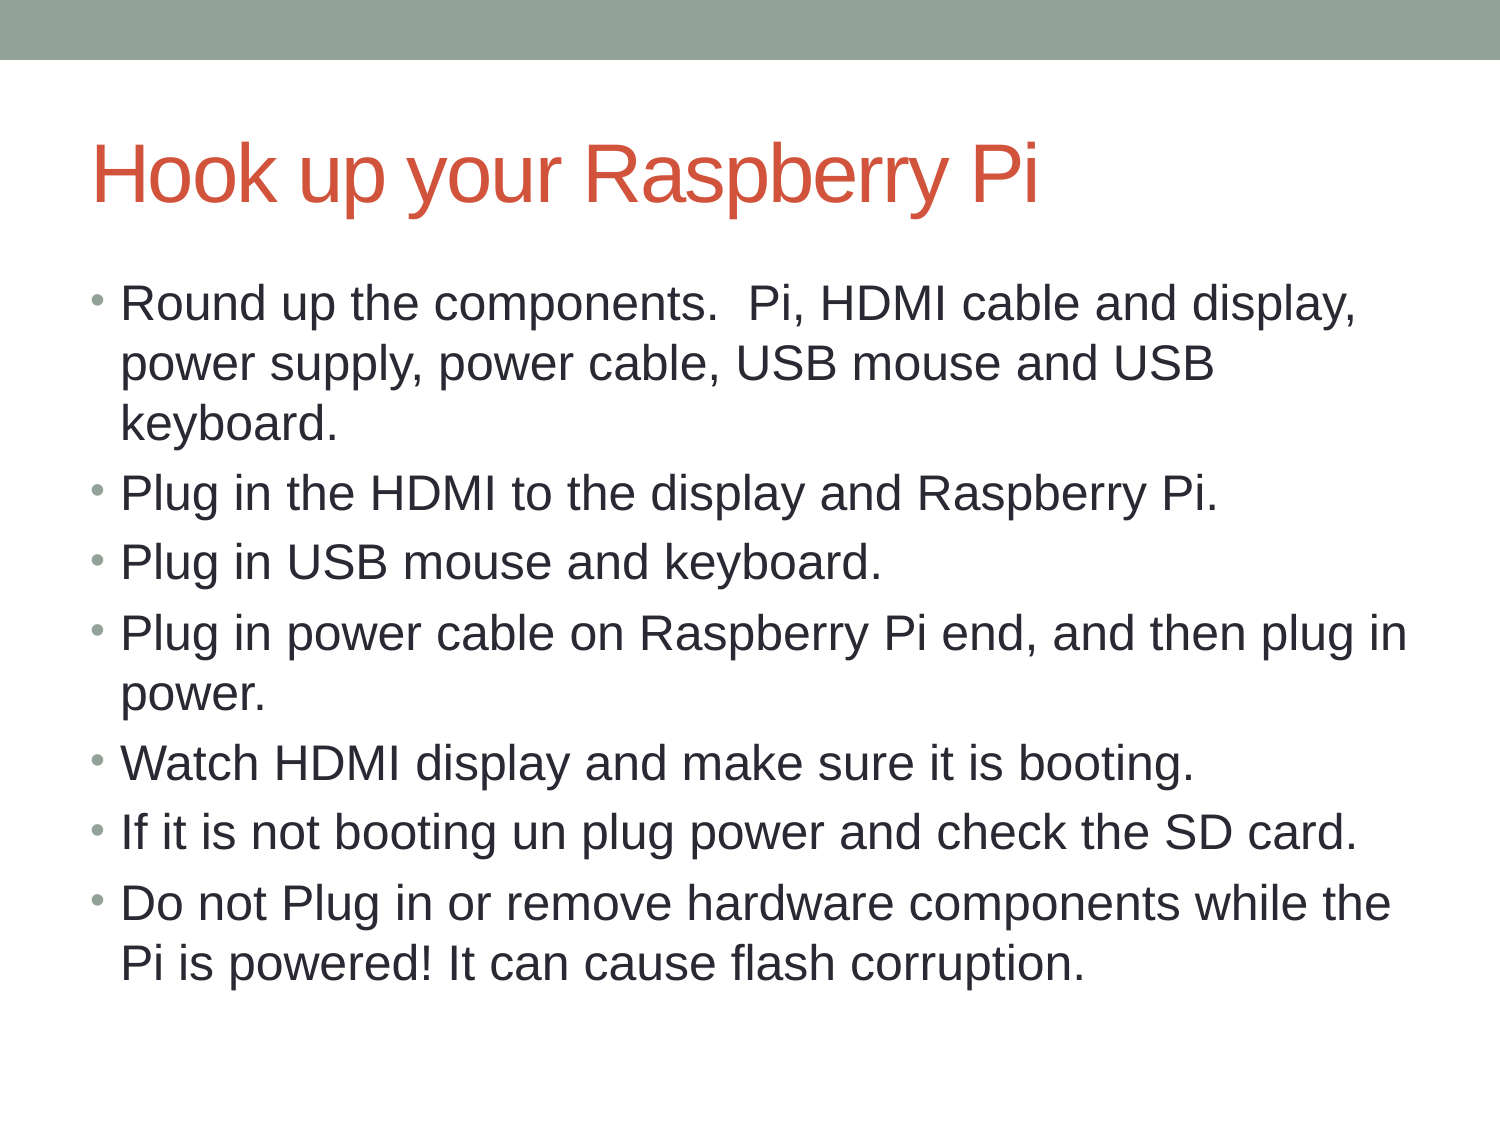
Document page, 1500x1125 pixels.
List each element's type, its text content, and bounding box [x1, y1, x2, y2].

title Hook up your Raspberry Pi [75, 87, 1425, 250]
list Round up the components. Pi, HDMI cable and display, power supply, power cable, USB mouse and USB keyboard. Plug in the HDMI to the display and Raspberry Pi. Plug in USB mouse and keyboard. Plug in power cable on Raspberry Pi end, and then plug in power. Watch HDMI display and make sure it is booting. If it is not booting un plug power and check the SD card. Do not Plug in or remove hardware components while the Pi is powered! It can cause flash corruption. [75, 262, 1425, 1063]
